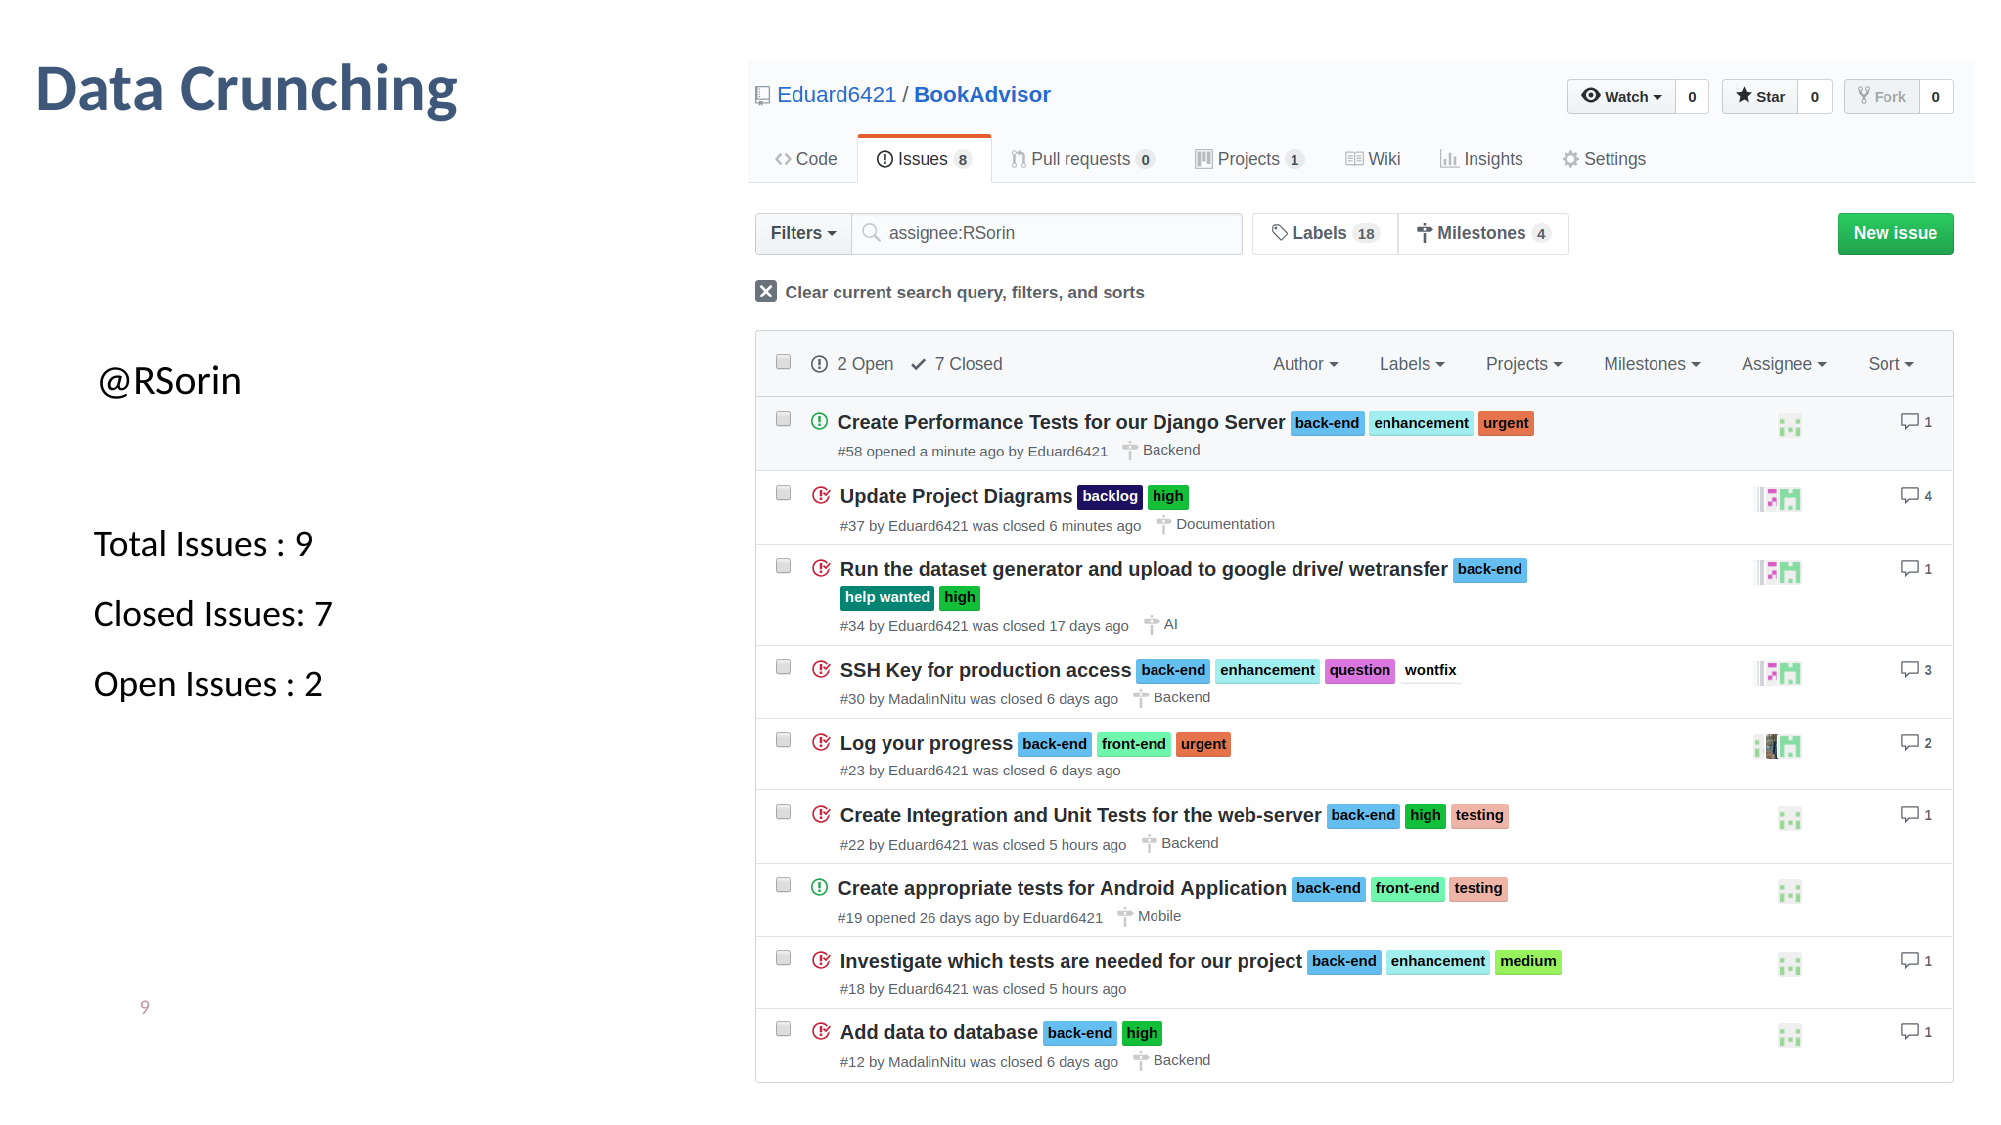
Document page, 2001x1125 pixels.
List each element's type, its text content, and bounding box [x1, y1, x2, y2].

picture [748, 59, 1975, 1090]
title Data Crunching [30, 41, 721, 136]
slide_number <number> [105, 993, 170, 1033]
list Total Issues : 9 Closed Issues: 7 Open Issues : 2 [88, 523, 748, 811]
list @RSorin [90, 358, 748, 646]
